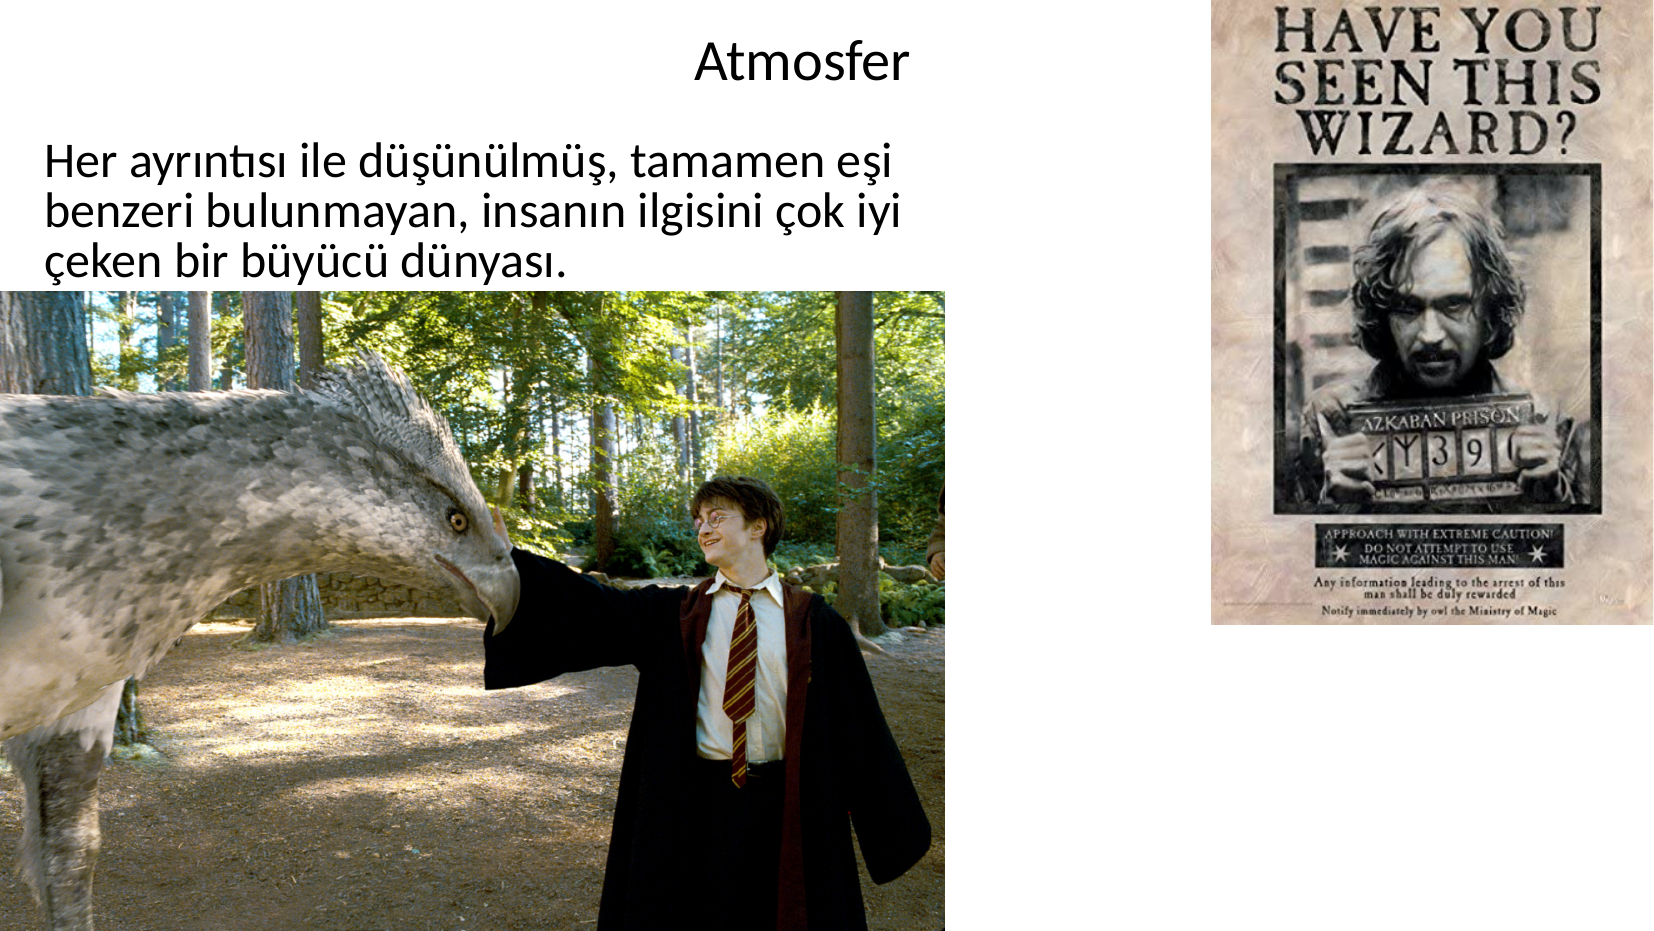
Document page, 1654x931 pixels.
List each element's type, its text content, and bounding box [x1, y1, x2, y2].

picture [1211, 0, 1654, 625]
text_box Her ayrıntısı ile düşünülmüş, tamamen eşi benzeri bulunmayan, insanın ilgisini çok iyi çeken bir büyücü dünyası. [29, 132, 975, 298]
picture [0, 291, 945, 931]
text_box Atmosfer [679, 29, 926, 103]
